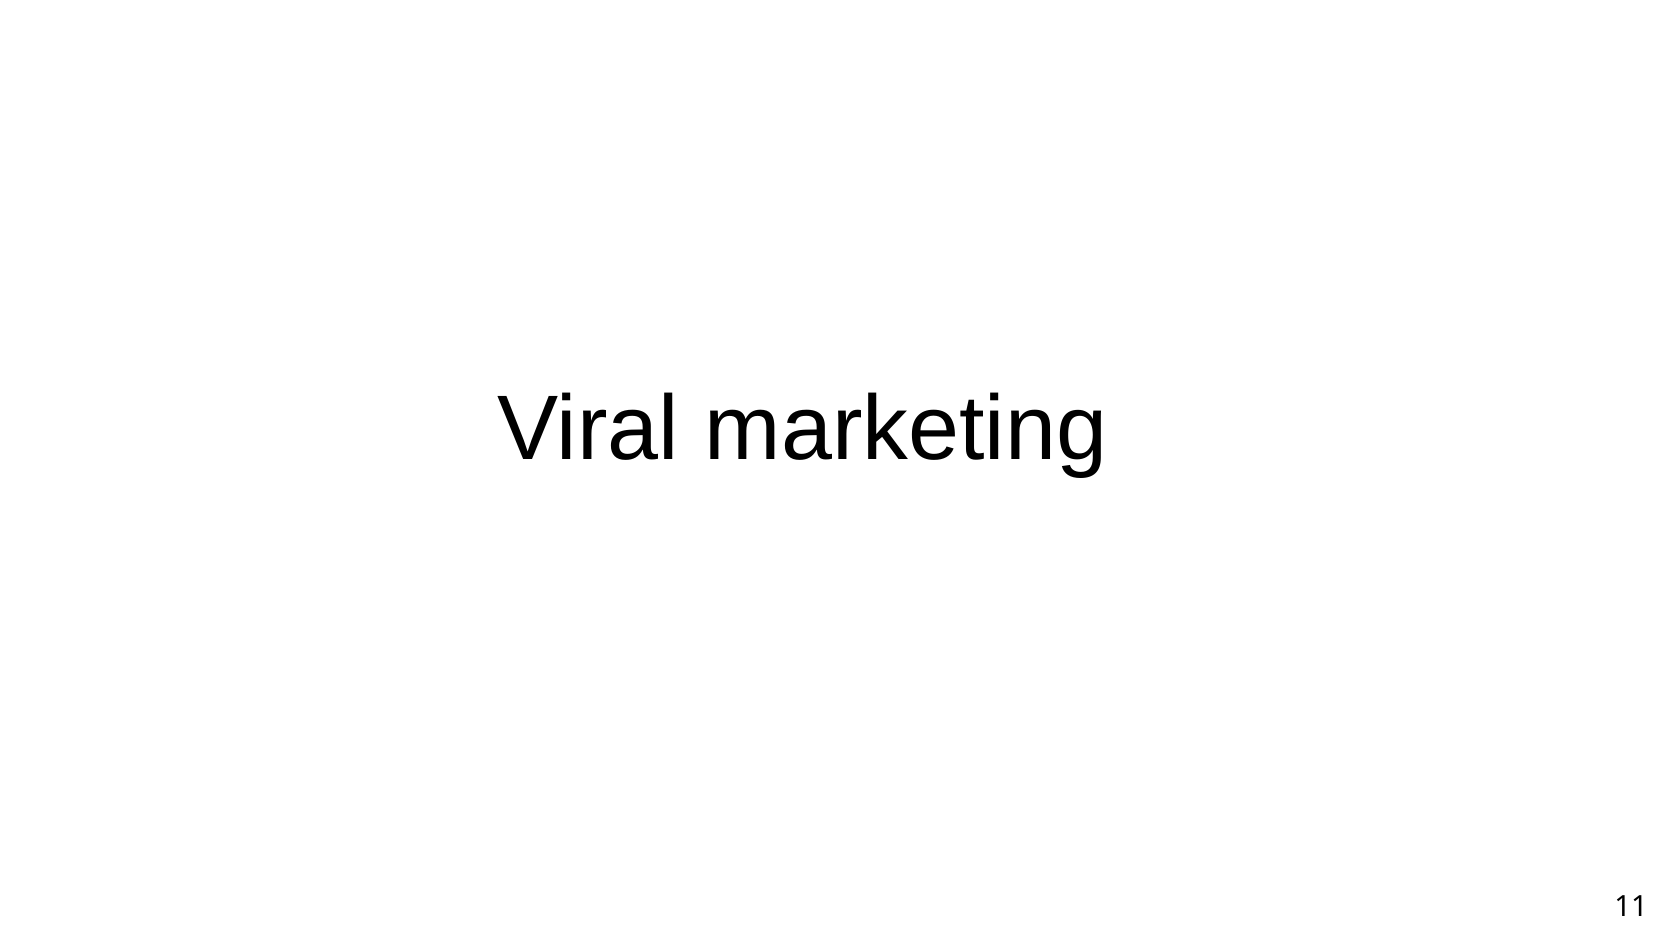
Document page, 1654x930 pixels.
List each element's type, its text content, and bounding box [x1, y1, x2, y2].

subtitle Viral marketing [58, 338, 1547, 517]
